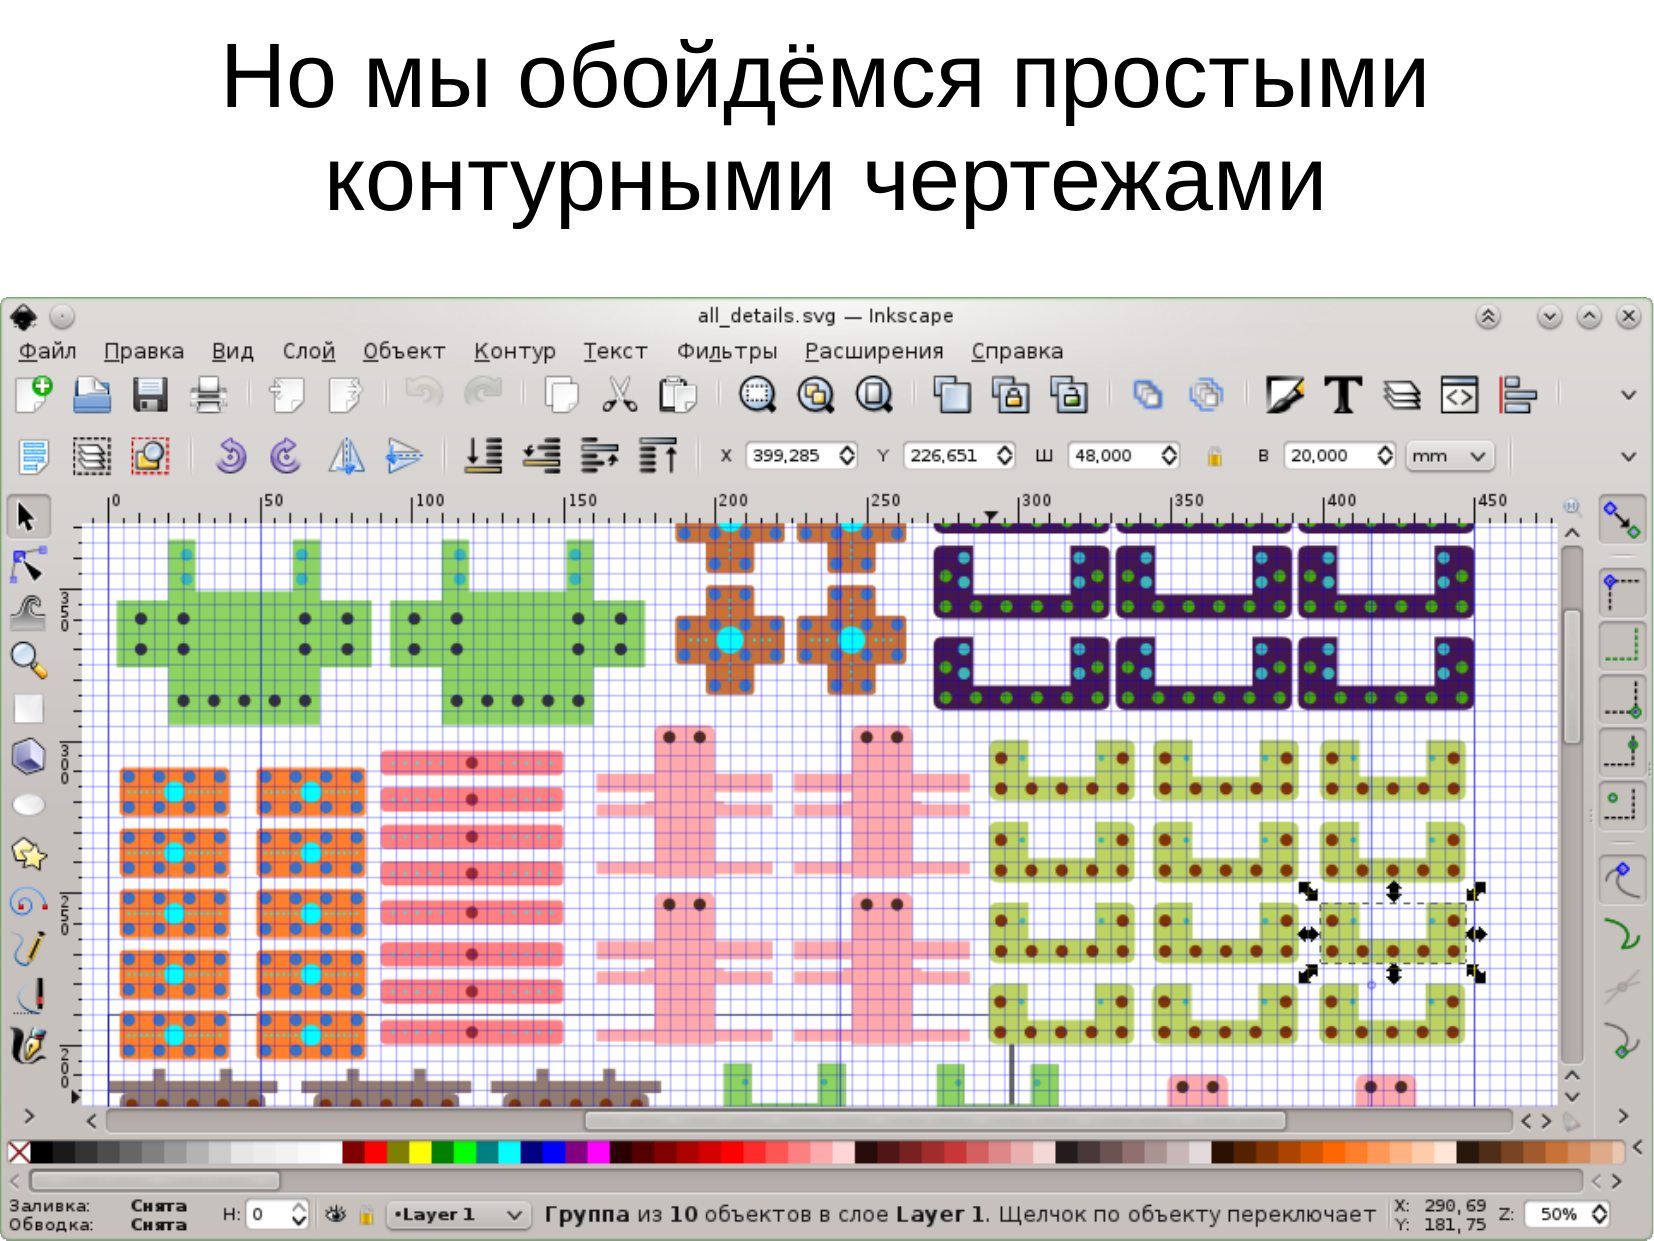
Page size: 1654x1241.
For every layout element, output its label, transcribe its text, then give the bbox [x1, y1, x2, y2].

title Но мы обойдёмся простыми контурными чертежами [82, 23, 1571, 231]
picture [0, 297, 1654, 1241]
